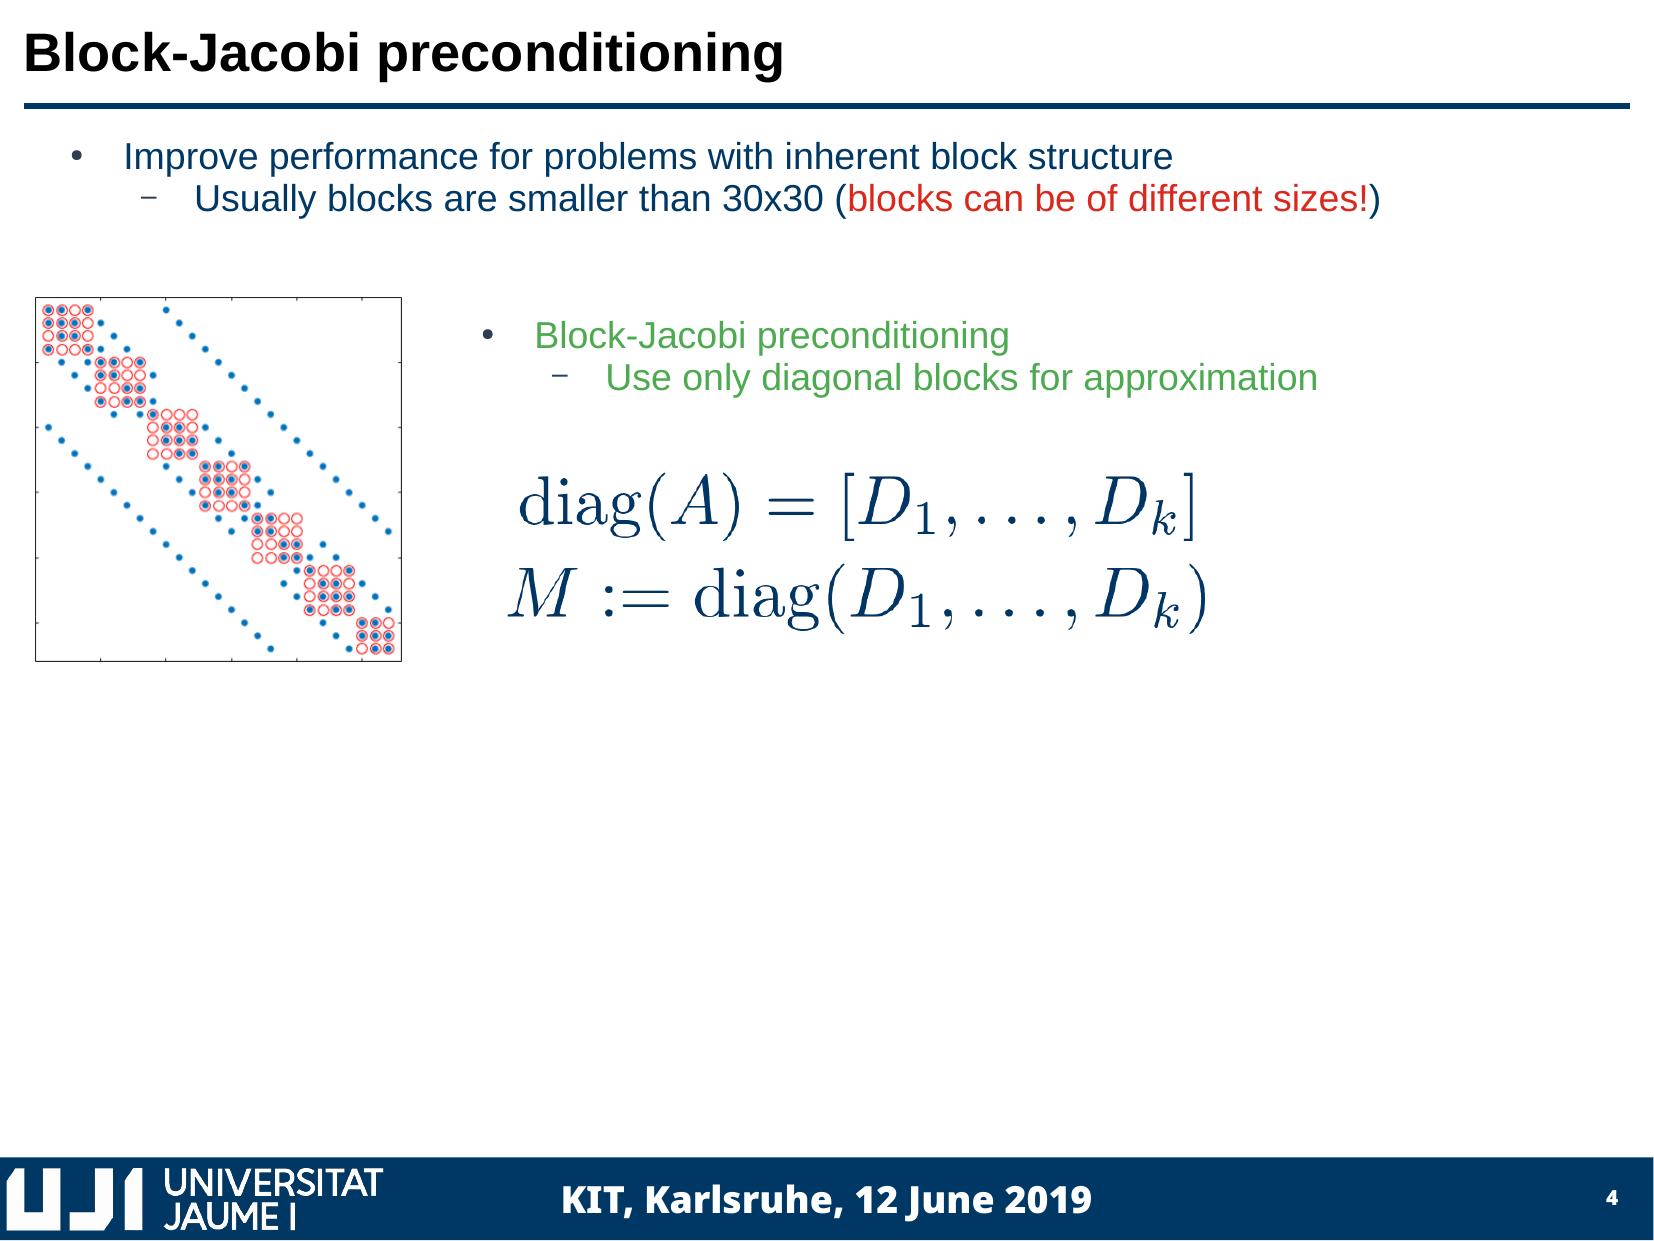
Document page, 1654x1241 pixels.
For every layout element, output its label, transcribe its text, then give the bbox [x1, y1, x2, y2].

picture [35, 297, 402, 662]
text_box Block-Jacobi preconditioning Use only diagonal blocks for approximation [448, 307, 1424, 414]
picture [519, 472, 1193, 541]
text_box Improve performance for problems with inherent block structure Usually blocks are smaller than 30x30 (blocks can be of different sizes!) [37, 128, 1583, 260]
picture [0, 1158, 390, 1241]
title Block-Jacobi preconditioning [23, 0, 1630, 107]
picture [507, 563, 1205, 634]
